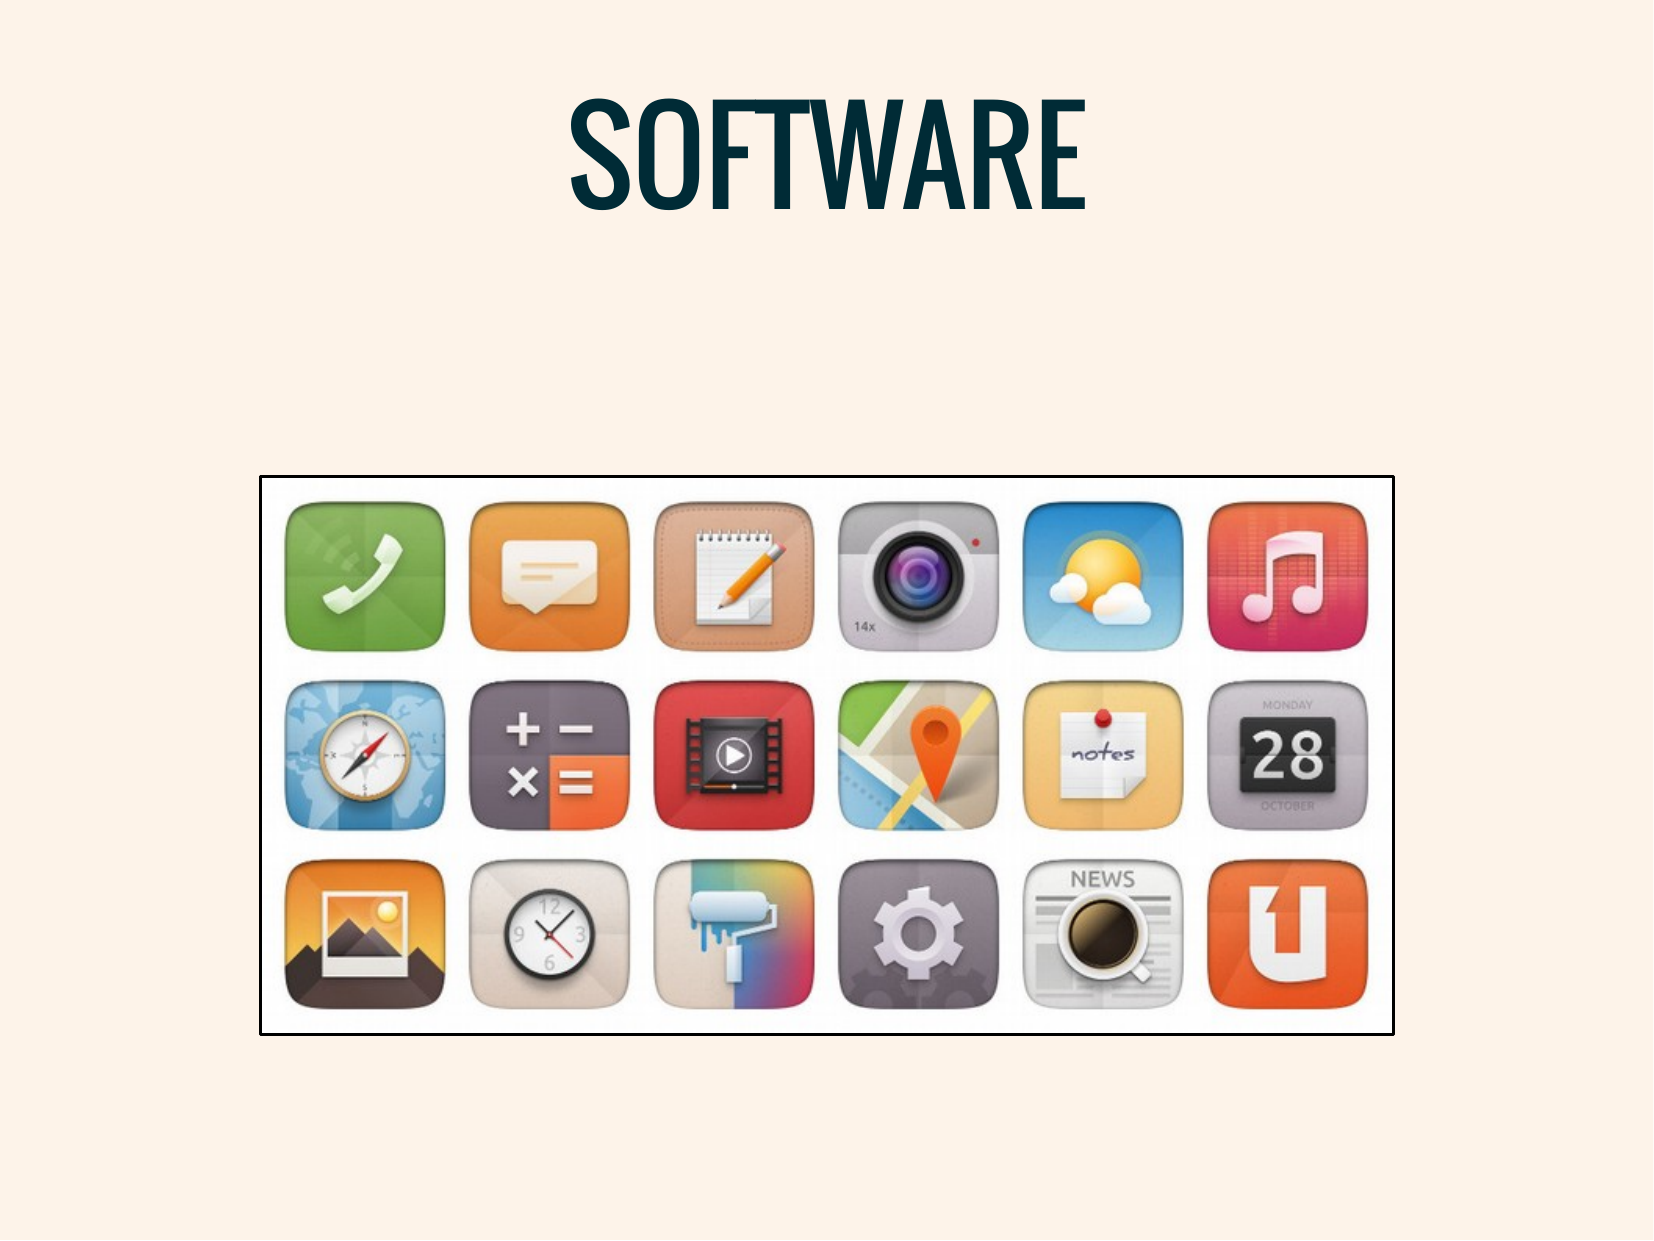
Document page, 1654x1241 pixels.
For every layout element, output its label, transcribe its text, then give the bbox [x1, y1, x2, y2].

title Software [82, 49, 1571, 257]
picture [261, 478, 1392, 1033]
